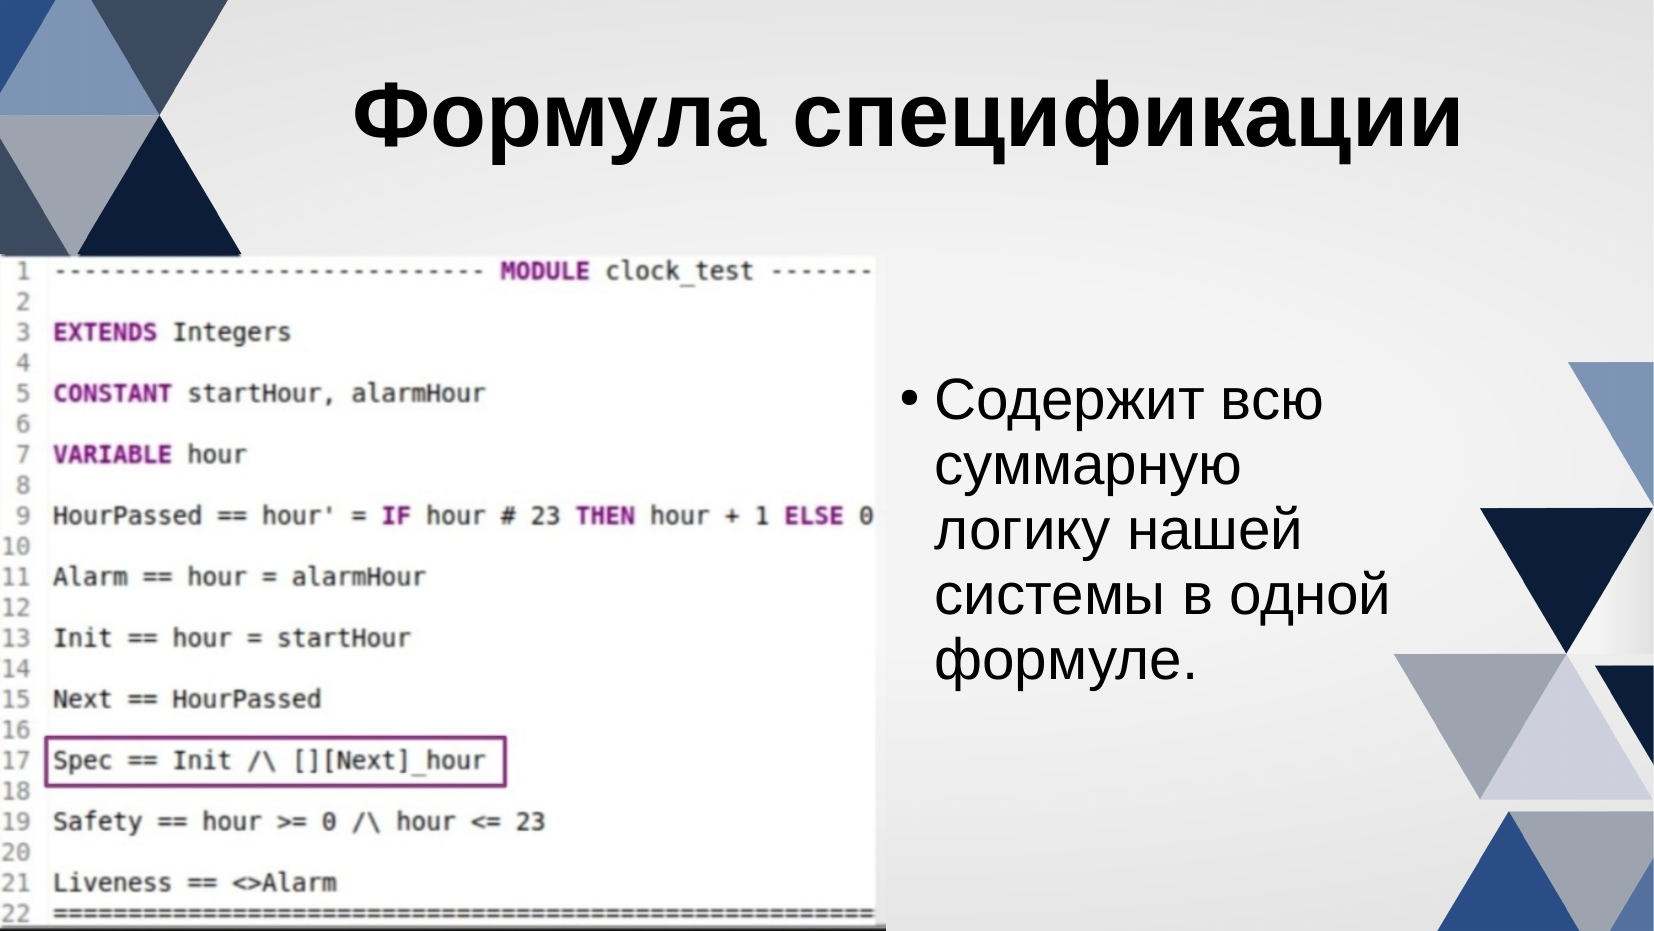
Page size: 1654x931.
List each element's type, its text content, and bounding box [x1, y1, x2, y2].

title Формула спецификации [165, 37, 1654, 193]
picture [0, 0, 1654, 931]
text_box Содержит всю суммарную логику нашей системы в одной формуле. [886, 359, 1408, 931]
